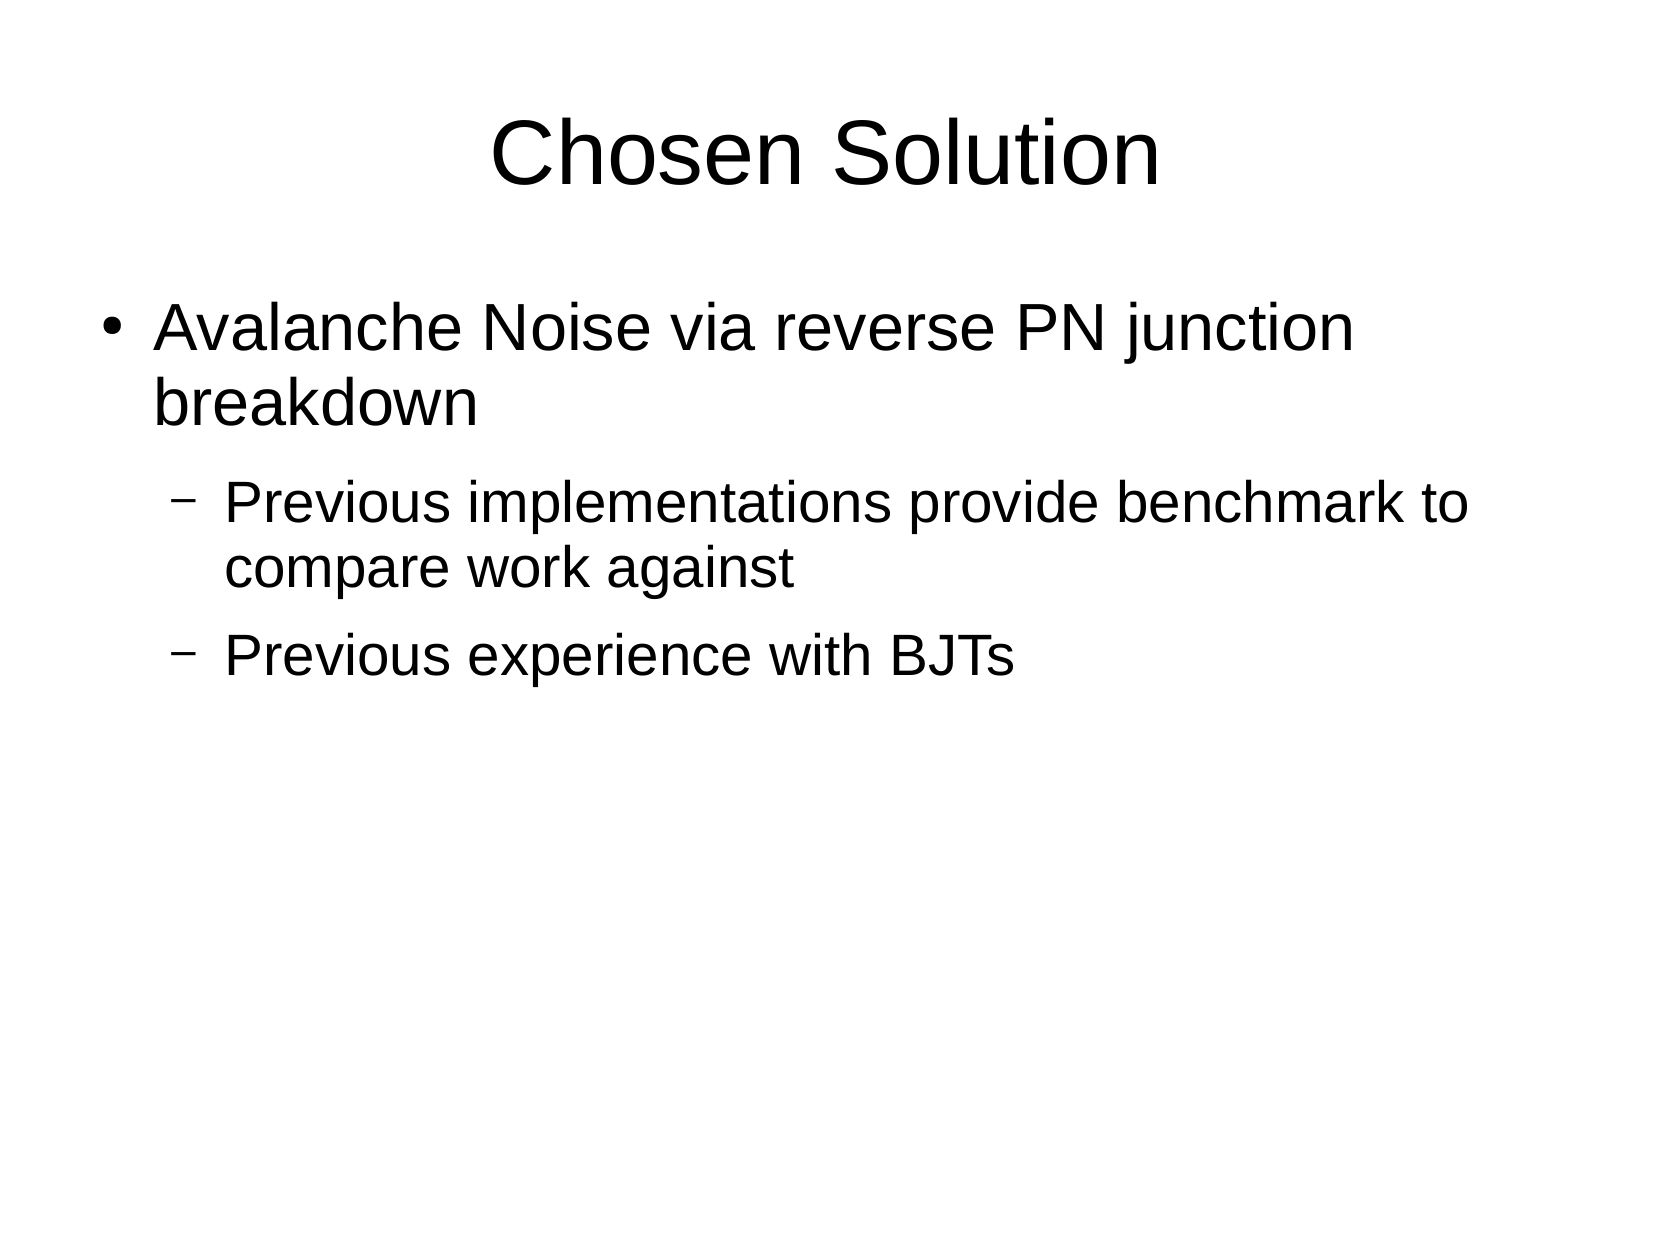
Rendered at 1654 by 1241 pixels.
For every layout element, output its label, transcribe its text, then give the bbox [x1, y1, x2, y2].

list Avalanche Noise via reverse PN junction breakdown Previous implementations provide benchmark to compare work against Previous experience with BJTs [82, 290, 1571, 1010]
title Chosen Solution [82, 49, 1571, 257]
